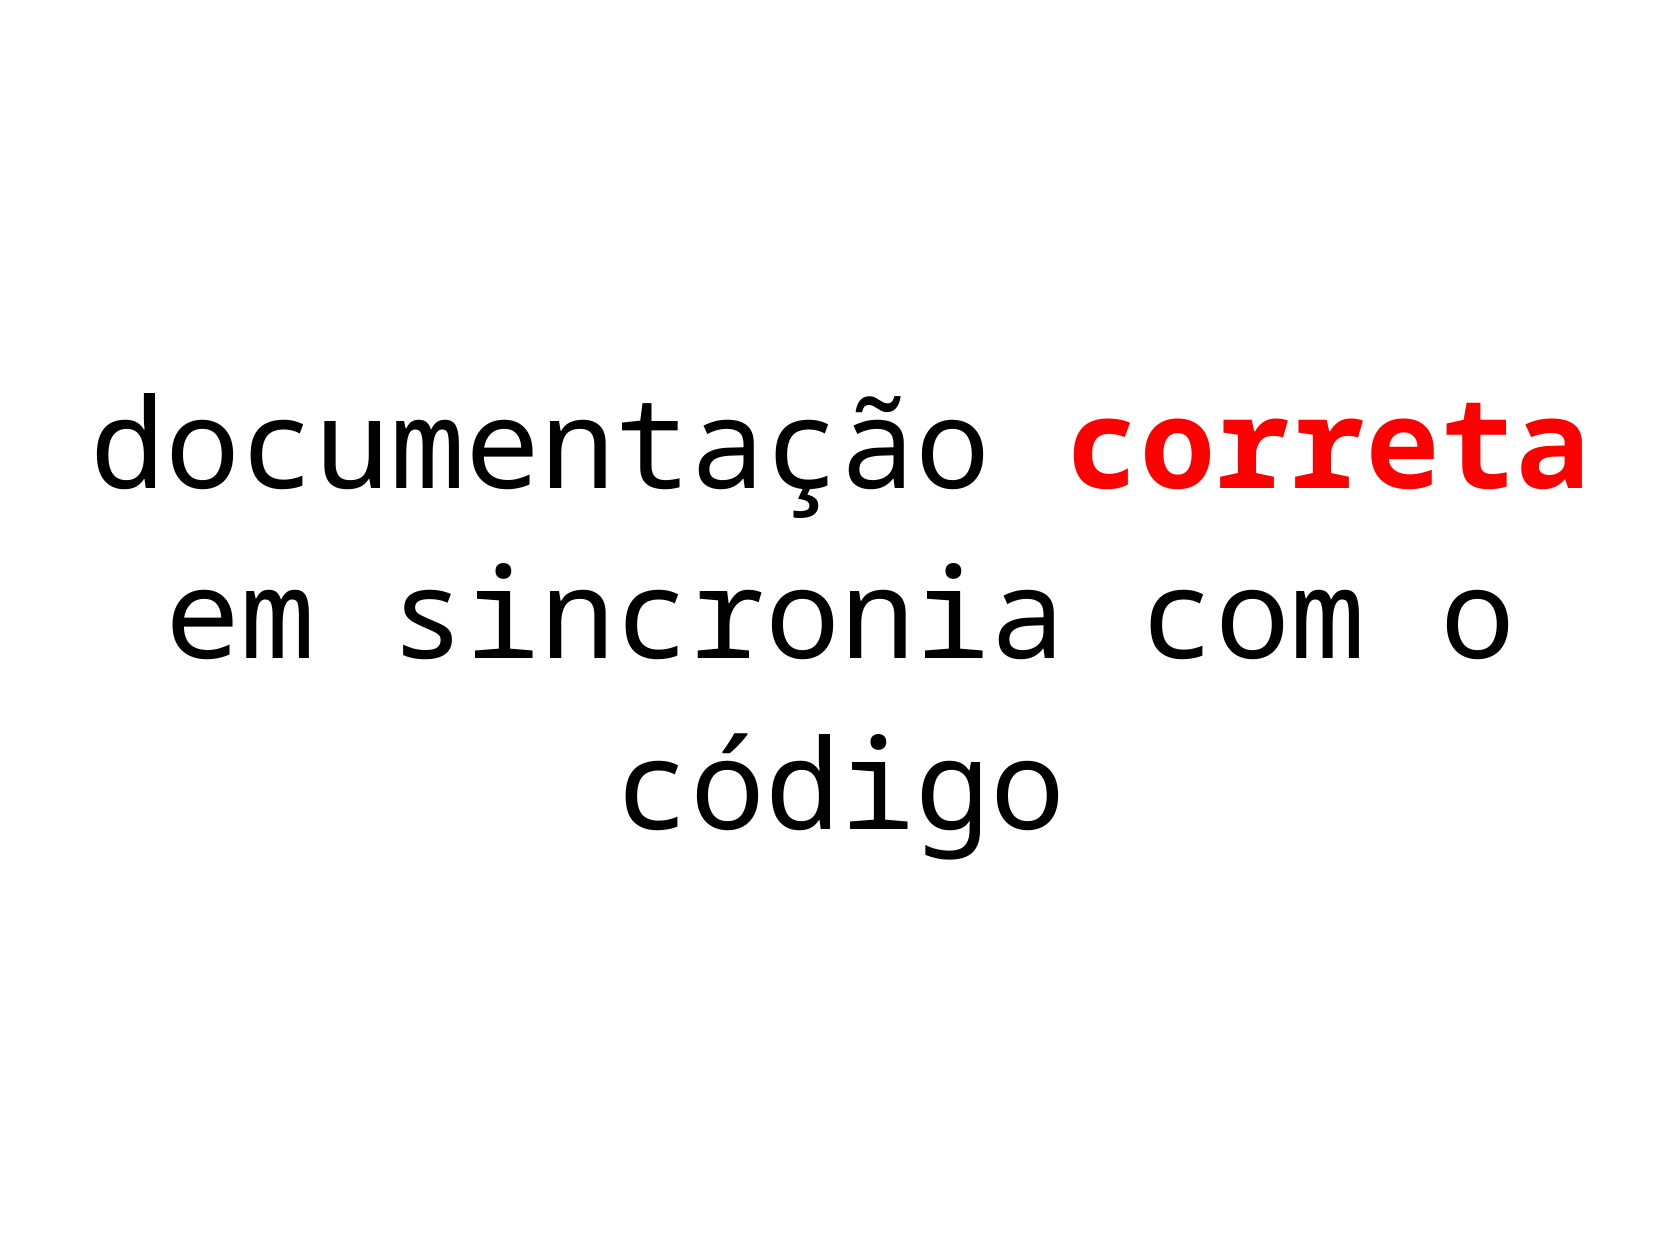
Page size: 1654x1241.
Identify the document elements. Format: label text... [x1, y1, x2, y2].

text_box documentação correta em sincronia com o código [51, 347, 1630, 800]
